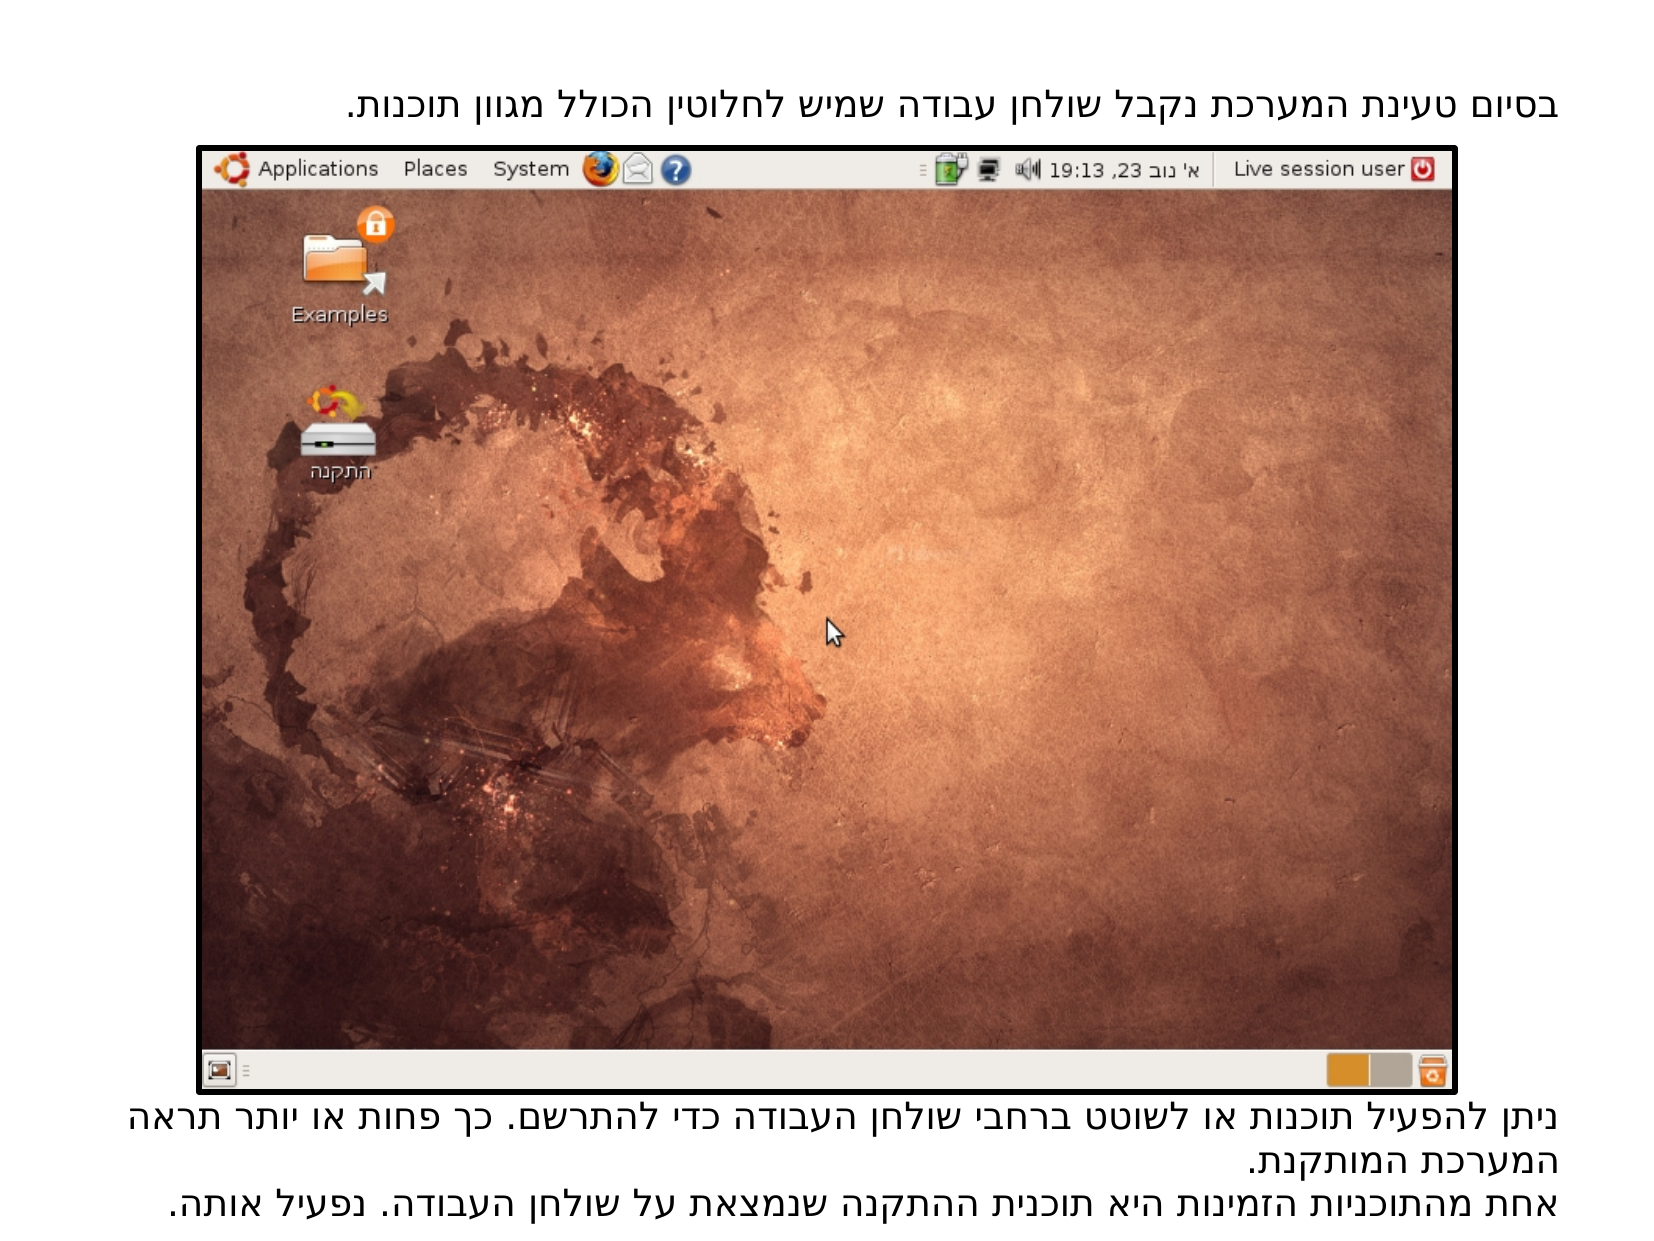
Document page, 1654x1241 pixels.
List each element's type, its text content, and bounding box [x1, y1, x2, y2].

text_box בסיום טעינת המערכת נקבל שולחן עבודה שמיש לחלוטין הכולל מגוון תוכנות. [225, 75, 1576, 136]
text_box ניתן להפעיל תוכנות או לשוטט ברחבי שולחן העבודה כדי להתרשם. כך פחות או יותר תראה המערכת המותקנת. אחת מהתוכניות הזמינות היא תוכנית ההתקנה שנמצאת על שולחן העבודה. נפעיל אותה. [75, 1087, 1576, 1241]
picture [201, 151, 1452, 1089]
